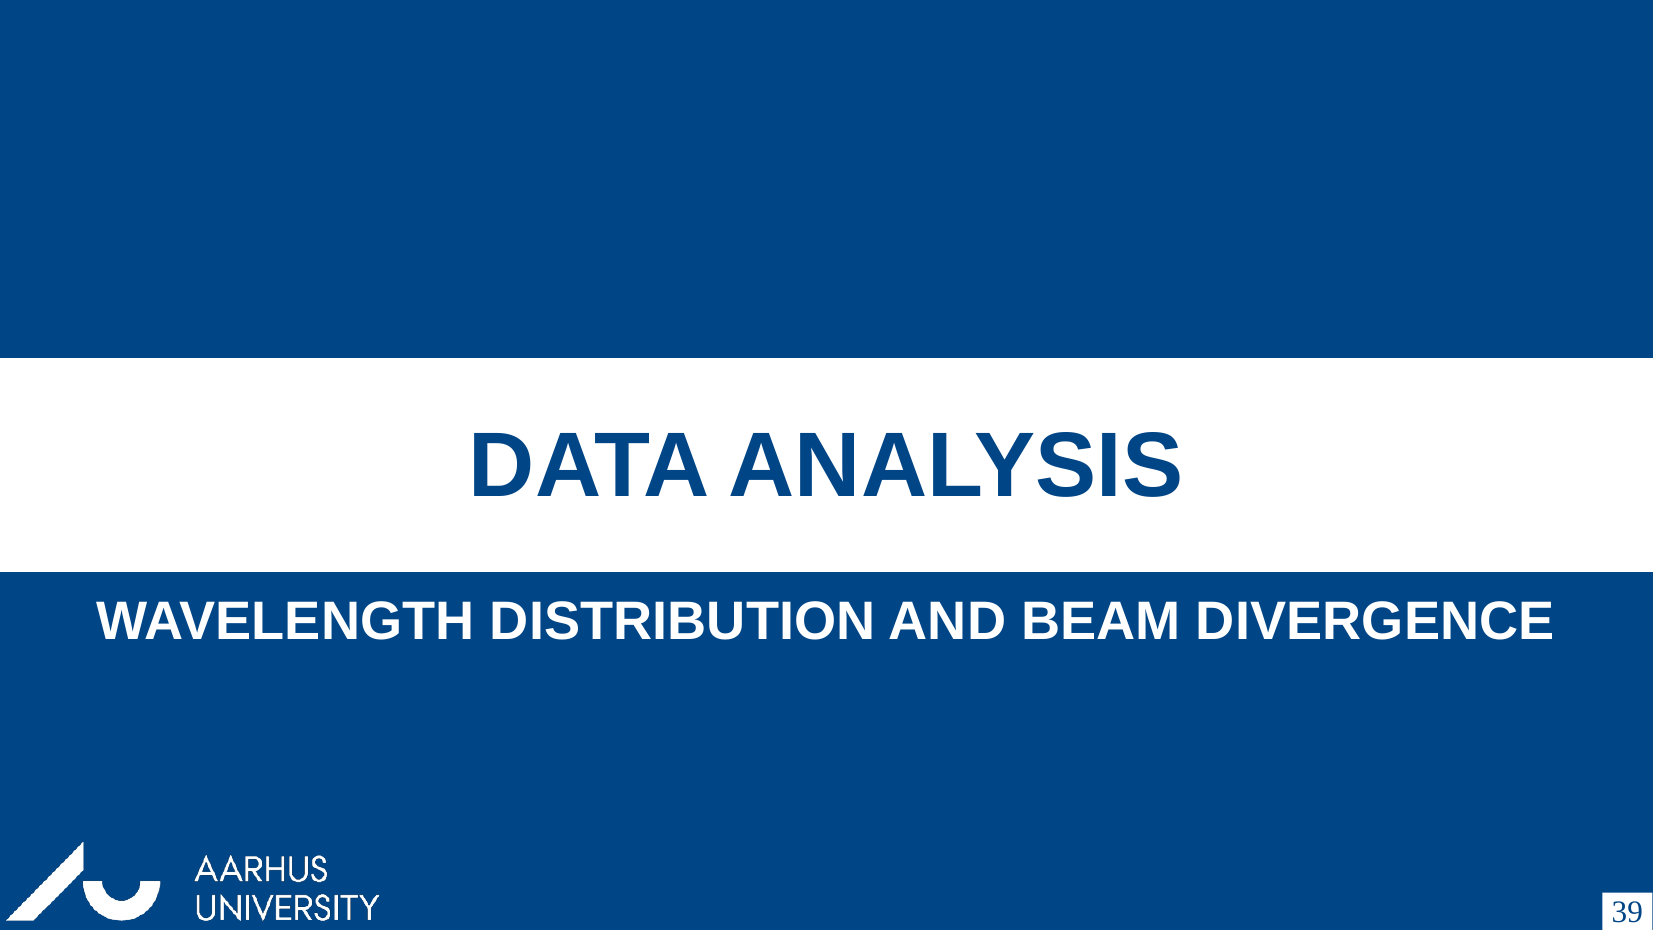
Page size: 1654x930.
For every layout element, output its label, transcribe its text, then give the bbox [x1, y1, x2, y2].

text_box WAVELENGTH DISTRIBUTION AND BEAM DIVERGENCE [81, 583, 1572, 660]
title DATA ANALYSIS [0, 358, 1653, 572]
picture [5, 841, 414, 928]
